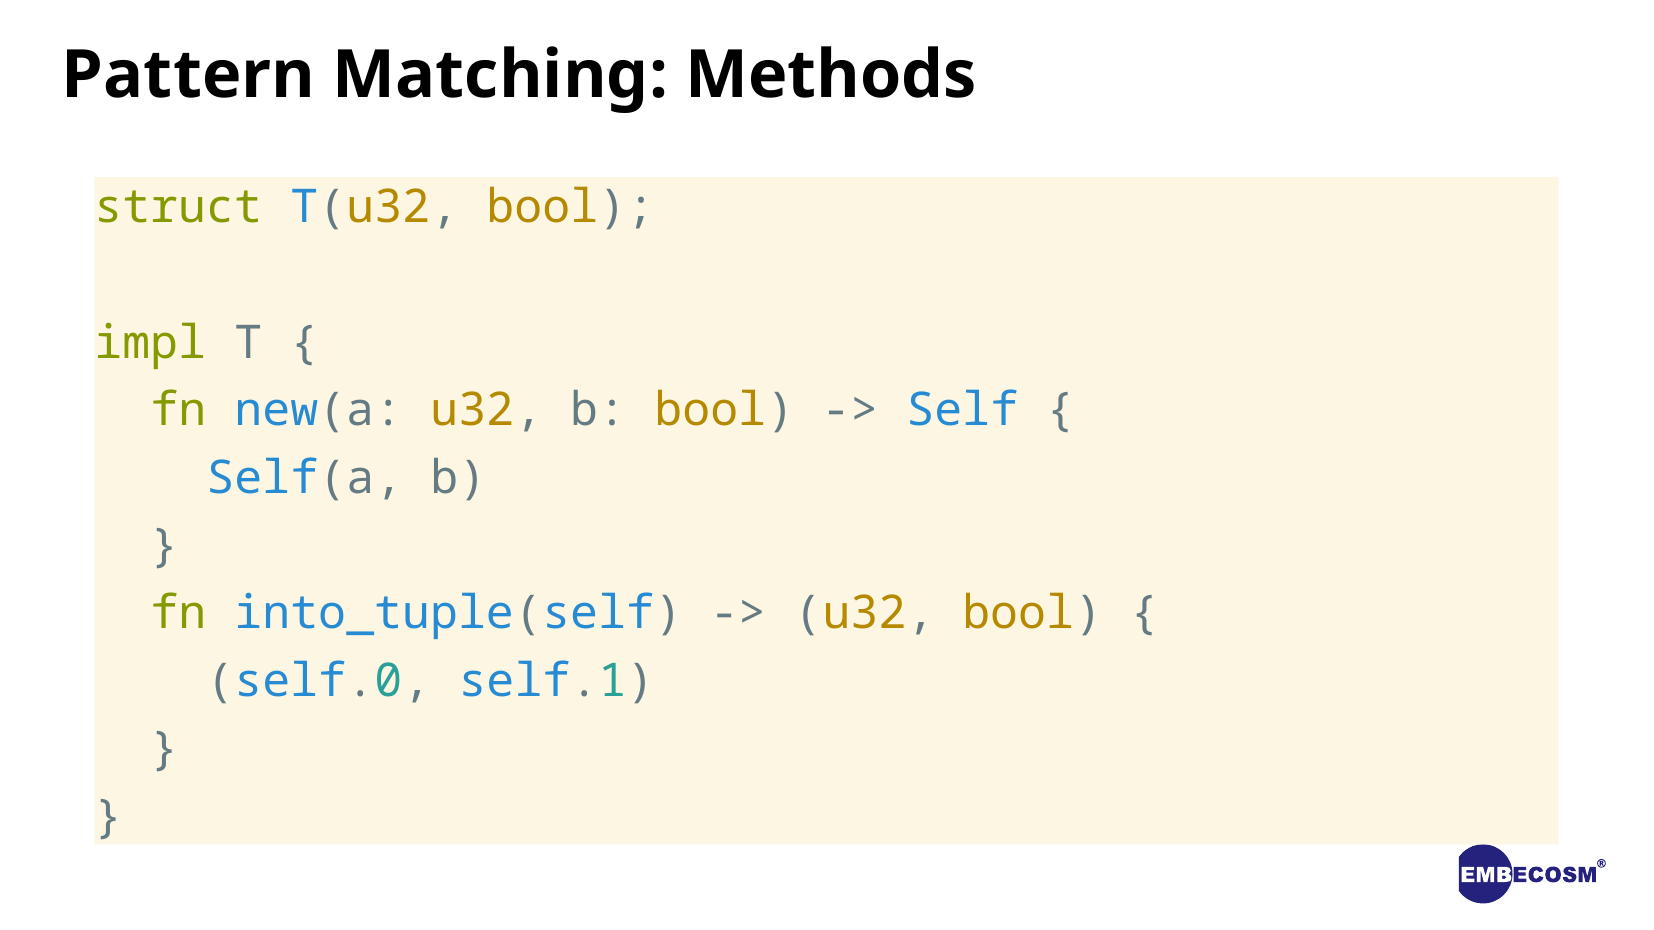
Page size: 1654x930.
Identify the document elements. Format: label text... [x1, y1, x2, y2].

title Pattern Matching: Methods [47, 26, 1606, 178]
list struct T(u32, bool); impl T { fn new(a: u32, b: bool) -> Self { Self(a, b) } fn into_tuple(self) -> (u32, bool) { (self.0, self.1) } } [94, 177, 1559, 845]
